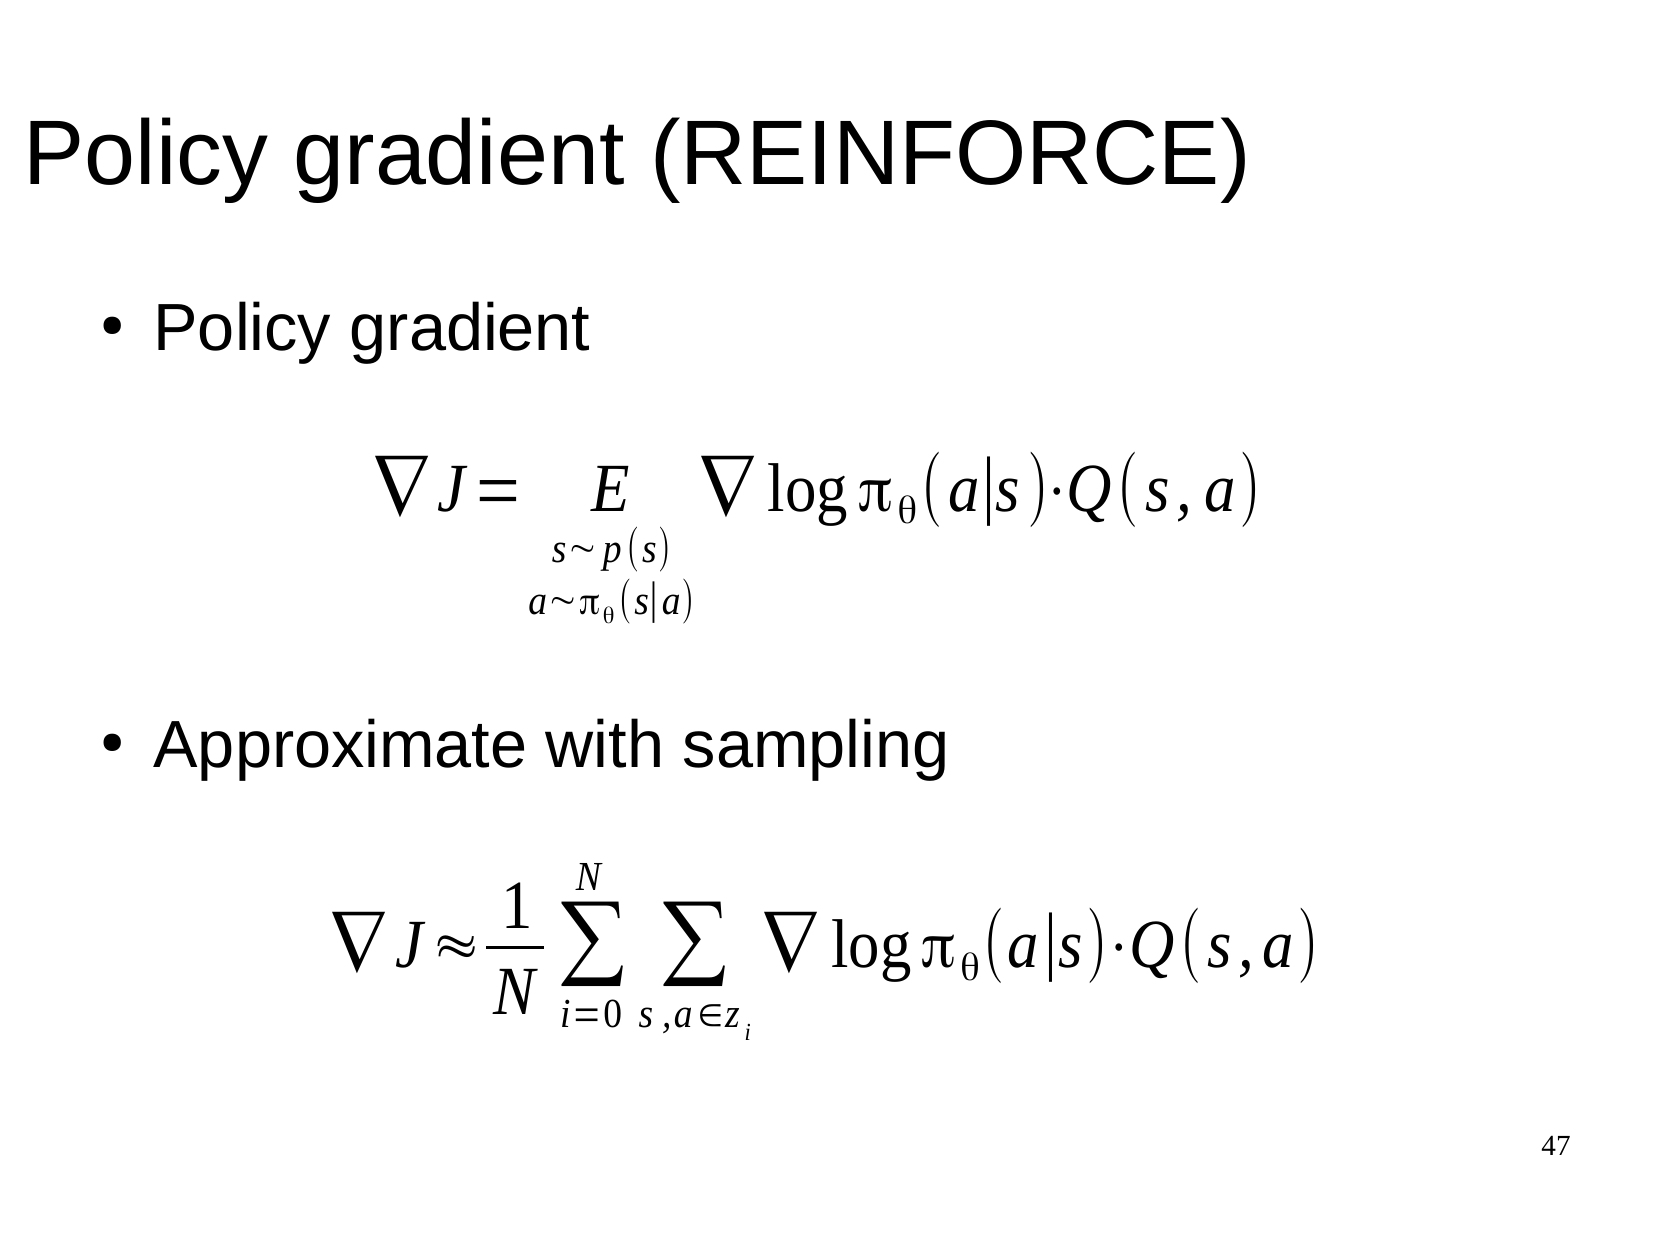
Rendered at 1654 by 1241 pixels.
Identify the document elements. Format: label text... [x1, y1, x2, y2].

chart [355, 446, 1274, 627]
chart [312, 851, 1336, 1046]
list Policy gradient Approximate with sampling [82, 290, 1571, 1010]
title Policy gradient (REINFORCE) [23, 49, 1512, 257]
